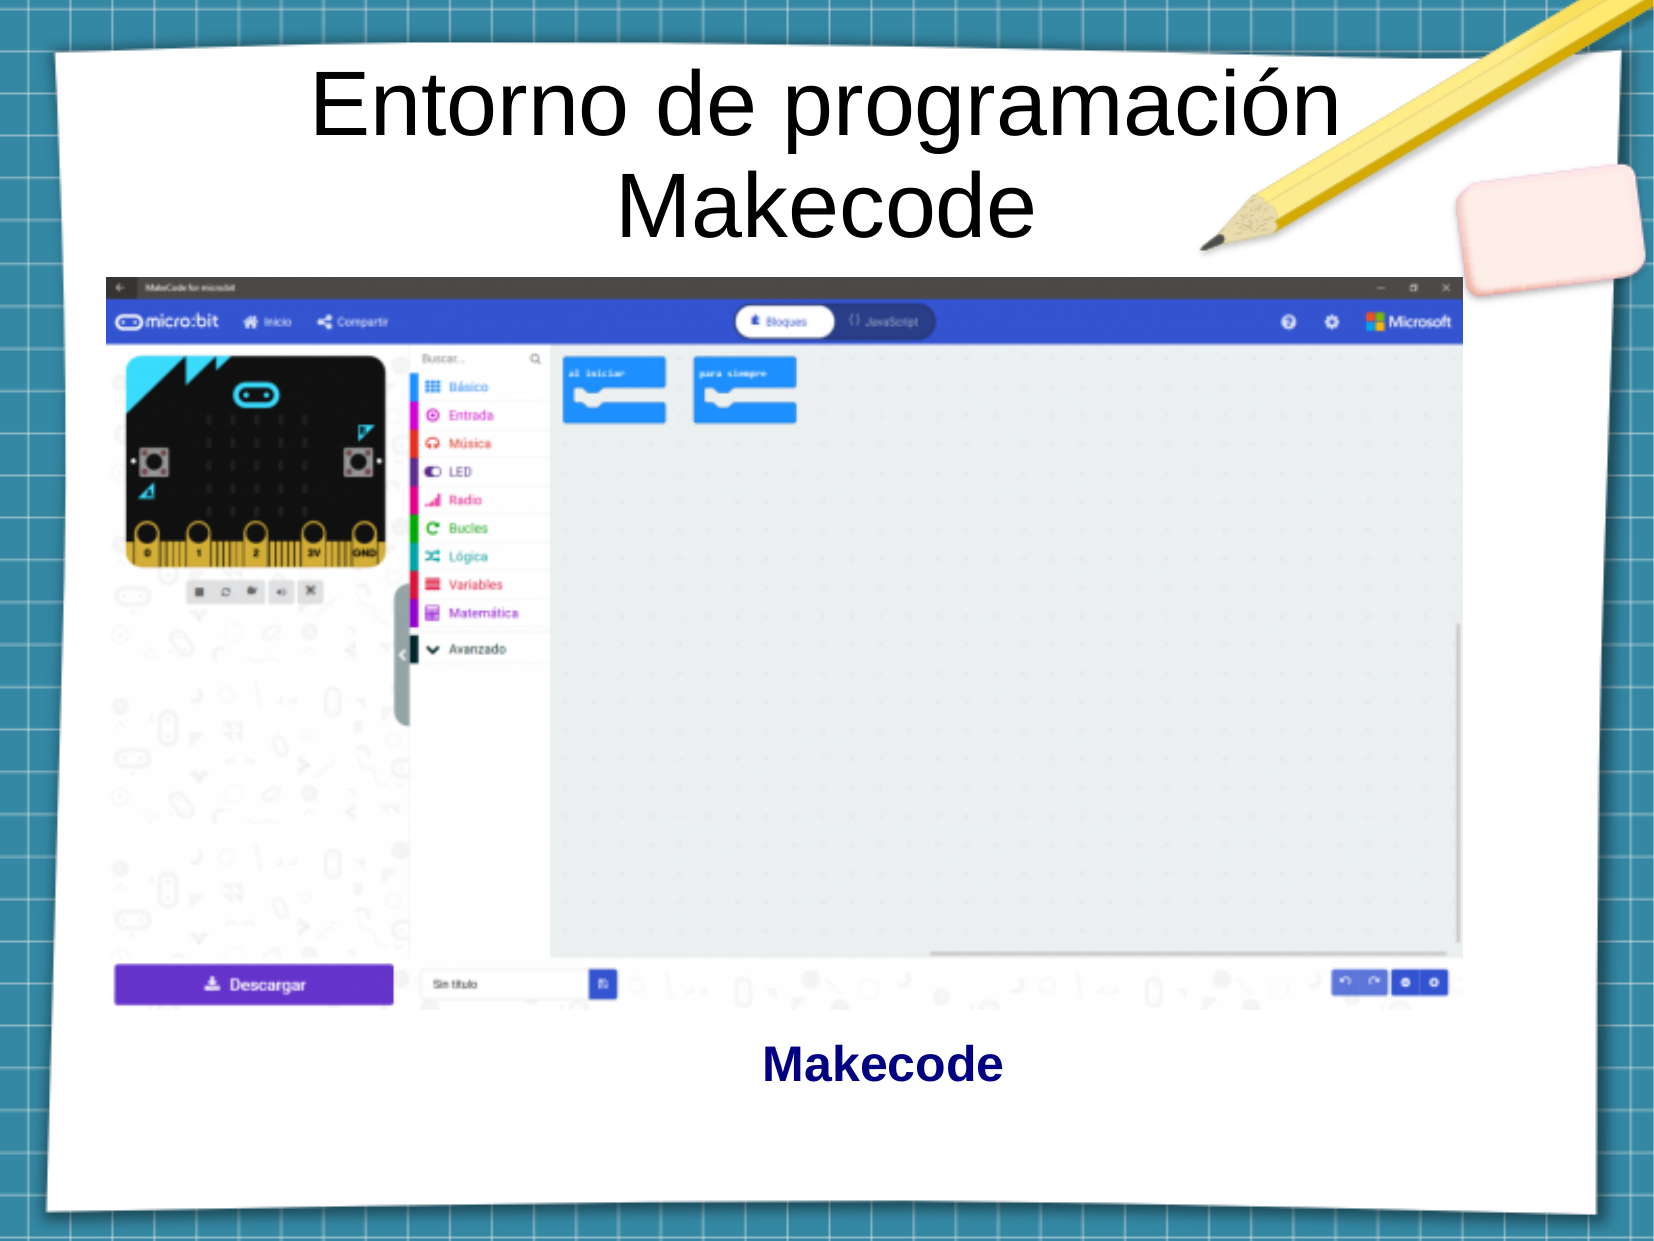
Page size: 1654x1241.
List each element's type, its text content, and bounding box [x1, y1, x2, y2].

title Entorno de programación Makecode [82, 52, 1571, 258]
text_box Makecode [748, 1028, 1040, 1100]
picture [0, 0, 1654, 1241]
